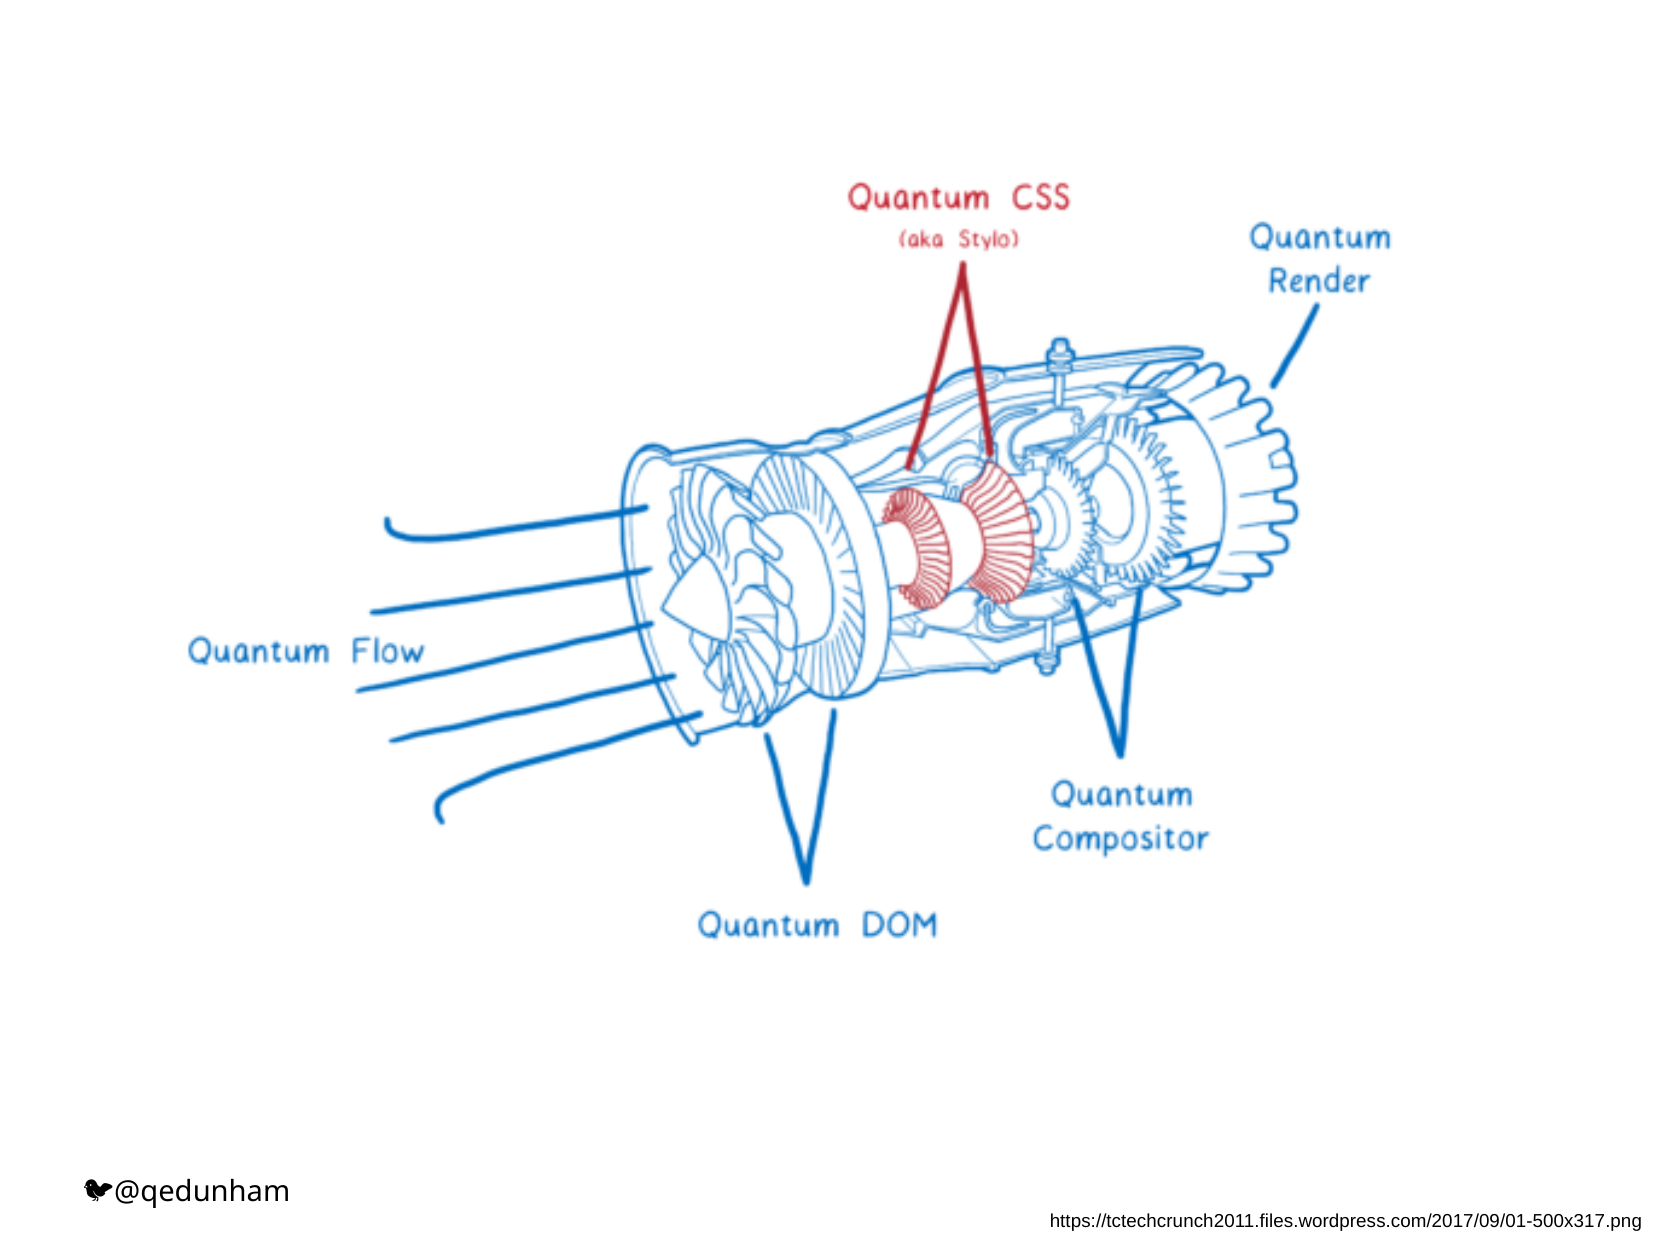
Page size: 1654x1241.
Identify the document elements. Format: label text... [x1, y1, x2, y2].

picture [187, 179, 1396, 946]
text_box https://tctechcrunch2011.files.wordpress.com/2017/09/01-500x317.png [1035, 1203, 1654, 1241]
